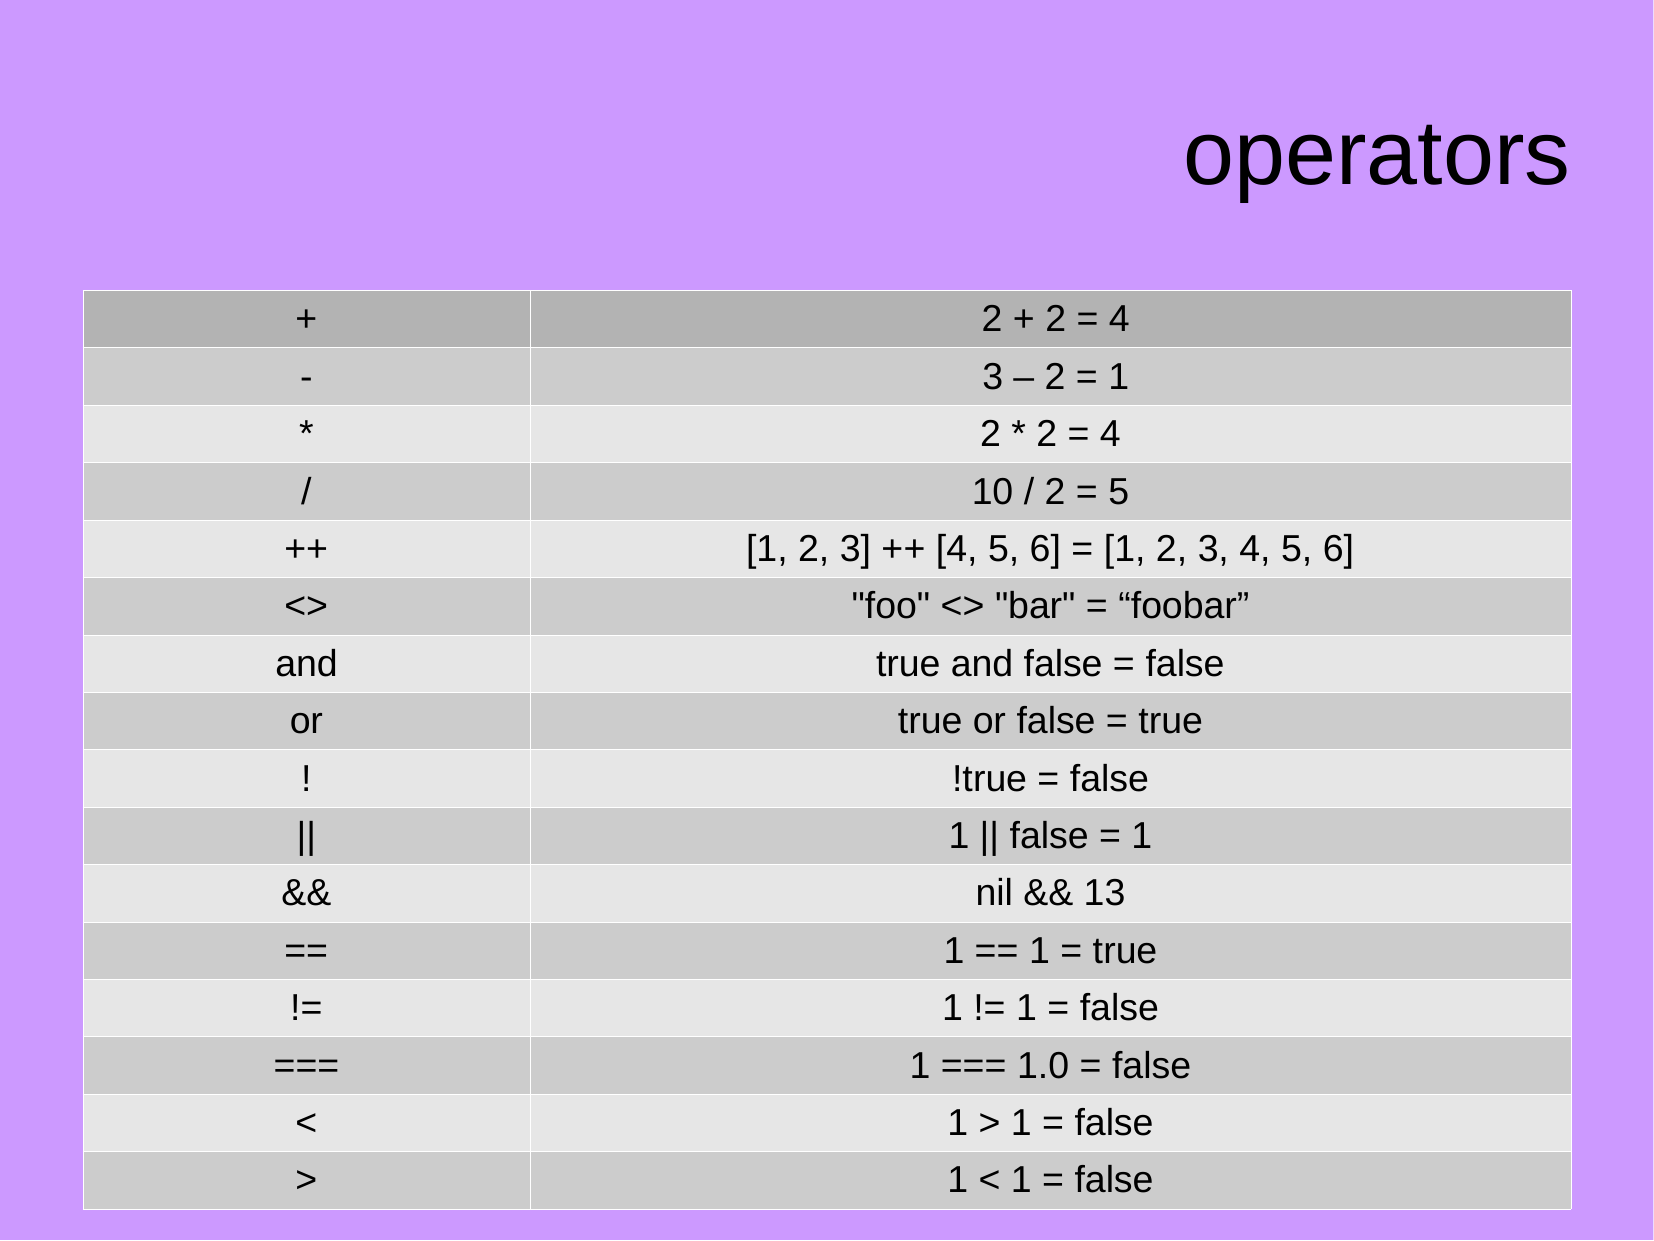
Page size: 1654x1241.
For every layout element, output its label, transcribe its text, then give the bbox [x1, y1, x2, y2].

table_cell && [84, 865, 530, 922]
table_cell "foo" <> "bar" = “foobar” [531, 578, 1571, 635]
table_cell <> [84, 578, 530, 635]
table_header 2 + 2 = 4 [531, 291, 1571, 347]
table_cell 1 > 1 = false [531, 1095, 1571, 1151]
table_cell 2 * 2 = 4 [531, 406, 1571, 462]
table_cell > [84, 1152, 530, 1209]
table_cell < [84, 1095, 530, 1151]
table_cell === [84, 1037, 530, 1094]
table_cell - [84, 348, 530, 405]
table_cell / [84, 463, 530, 520]
table_cell 1 < 1 = false [531, 1152, 1571, 1209]
table_header + [84, 291, 530, 347]
table_cell nil && 13 [531, 865, 1571, 922]
table_cell 3 – 2 = 1 [531, 348, 1571, 405]
table_cell 1 != 1 = false [531, 980, 1571, 1036]
table_cell * [84, 406, 530, 462]
table_cell != [84, 980, 530, 1036]
table_cell 10 / 2 = 5 [531, 463, 1571, 520]
table_cell or [84, 693, 530, 749]
table_cell 1 === 1.0 = false [531, 1037, 1571, 1094]
table_cell and [84, 636, 530, 692]
title operators [82, 49, 1571, 257]
table_cell true and false = false [531, 636, 1571, 692]
table_cell ++ [84, 521, 530, 577]
table_cell 1 == 1 = true [531, 923, 1571, 979]
table_cell || [84, 808, 530, 864]
table_cell == [84, 923, 530, 979]
table_cell [1, 2, 3] ++ [4, 5, 6] = [1, 2, 3, 4, 5, 6] [531, 521, 1571, 577]
table_cell ! [84, 750, 530, 807]
table_cell 1 || false = 1 [531, 808, 1571, 864]
table_cell !true = false [531, 750, 1571, 807]
table_cell true or false = true [531, 693, 1571, 749]
